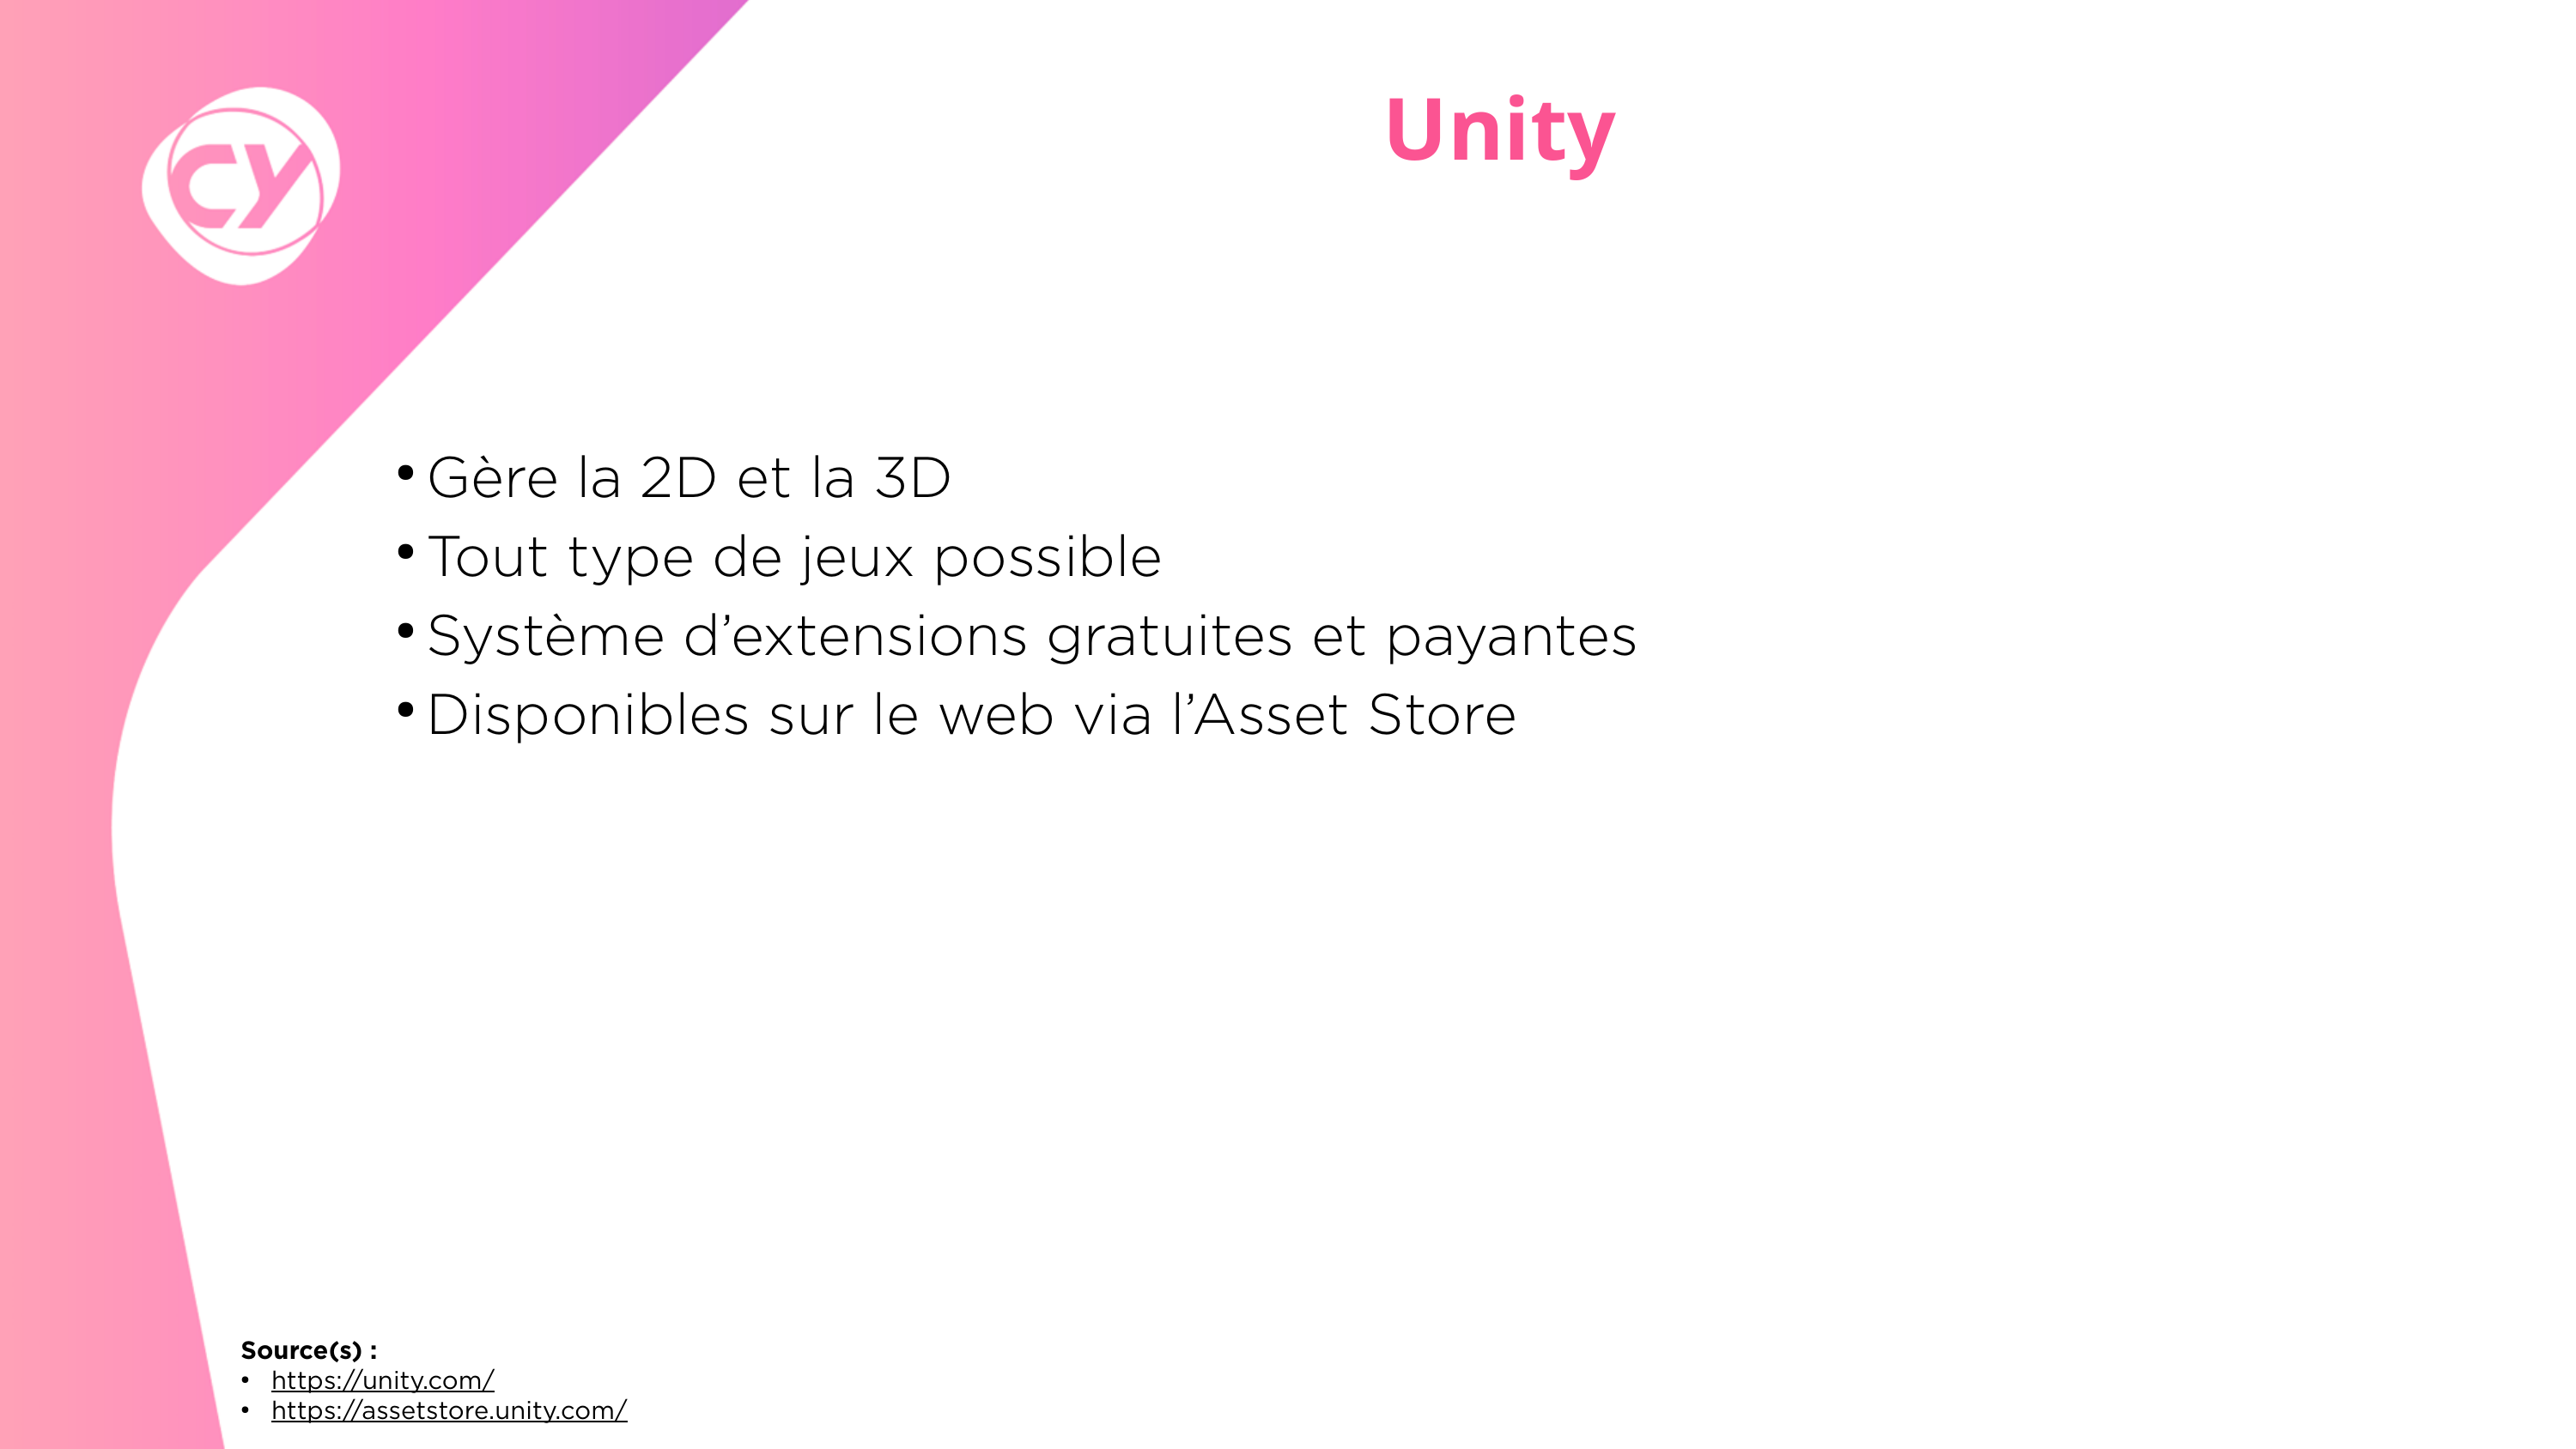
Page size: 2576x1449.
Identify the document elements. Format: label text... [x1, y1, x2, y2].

text_box Unity [689, 57, 2311, 178]
text_box Source(s) : https://unity.com/ https://assetstore.unity.com/ [228, 1329, 1504, 1432]
picture [0, 0, 2576, 1449]
text_box Gère la 2D et la 3D Tout type de jeux possible Système d’extensions gratuites et payantes Disponibles sur le web via l’Asset Store [395, 429, 2475, 746]
